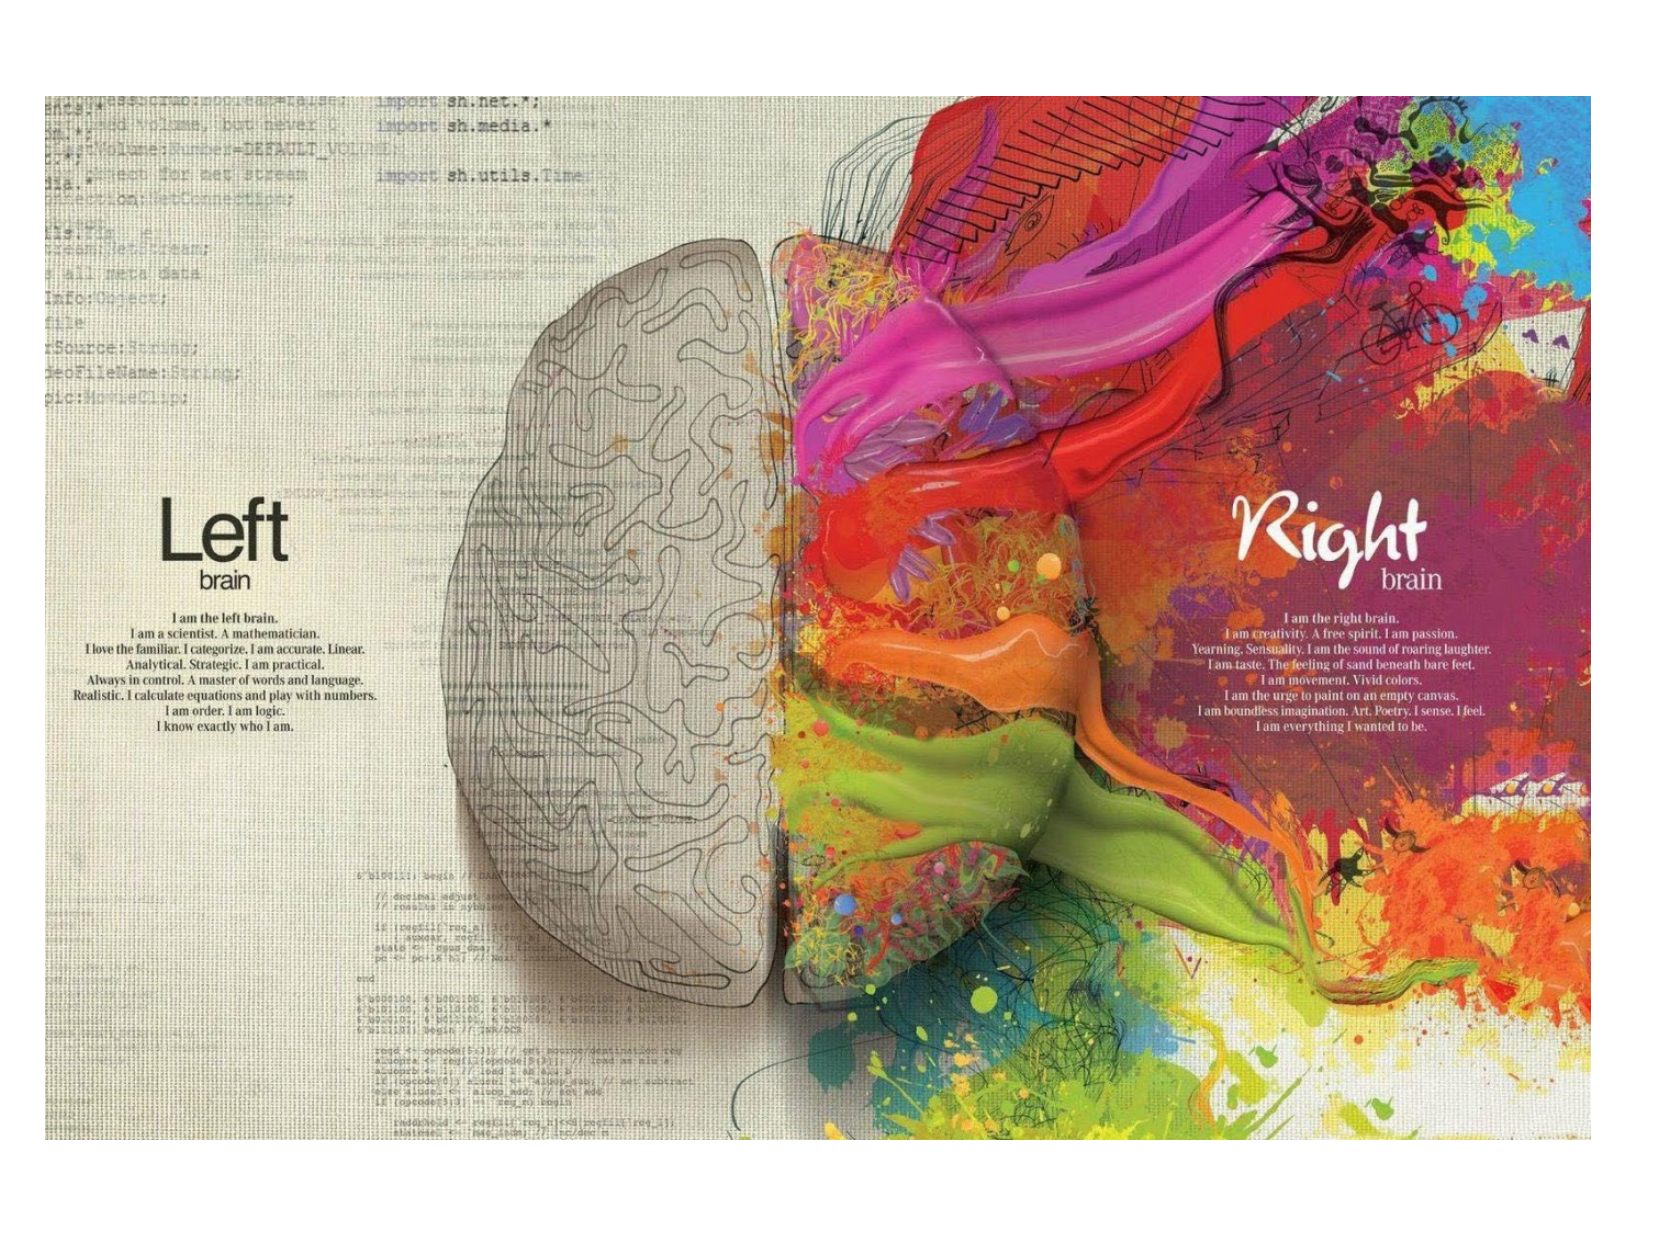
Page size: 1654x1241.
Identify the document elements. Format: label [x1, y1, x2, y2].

picture [45, 96, 1591, 1141]
